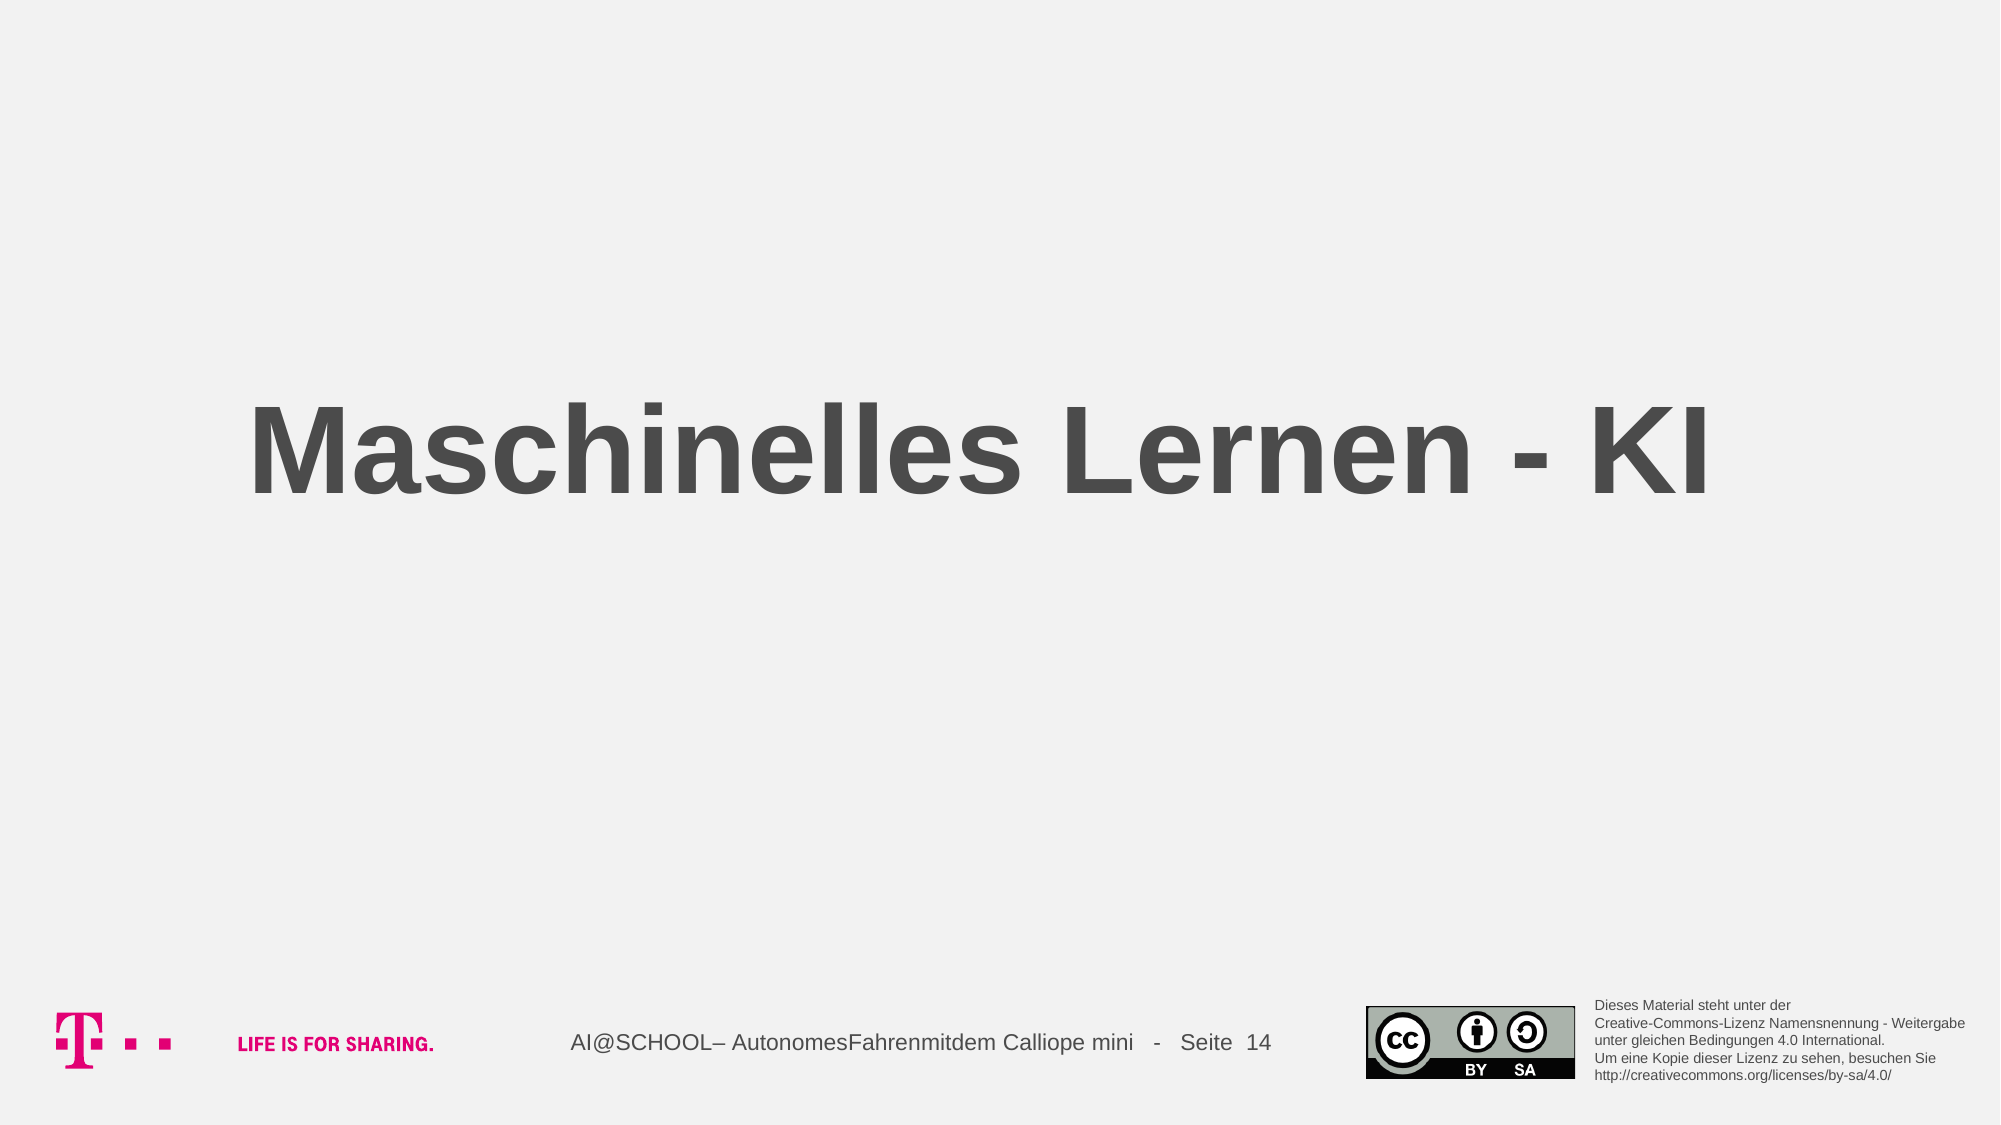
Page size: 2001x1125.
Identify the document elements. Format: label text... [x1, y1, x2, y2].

text_box Maschinelles Lernen - KI [232, 378, 1768, 526]
